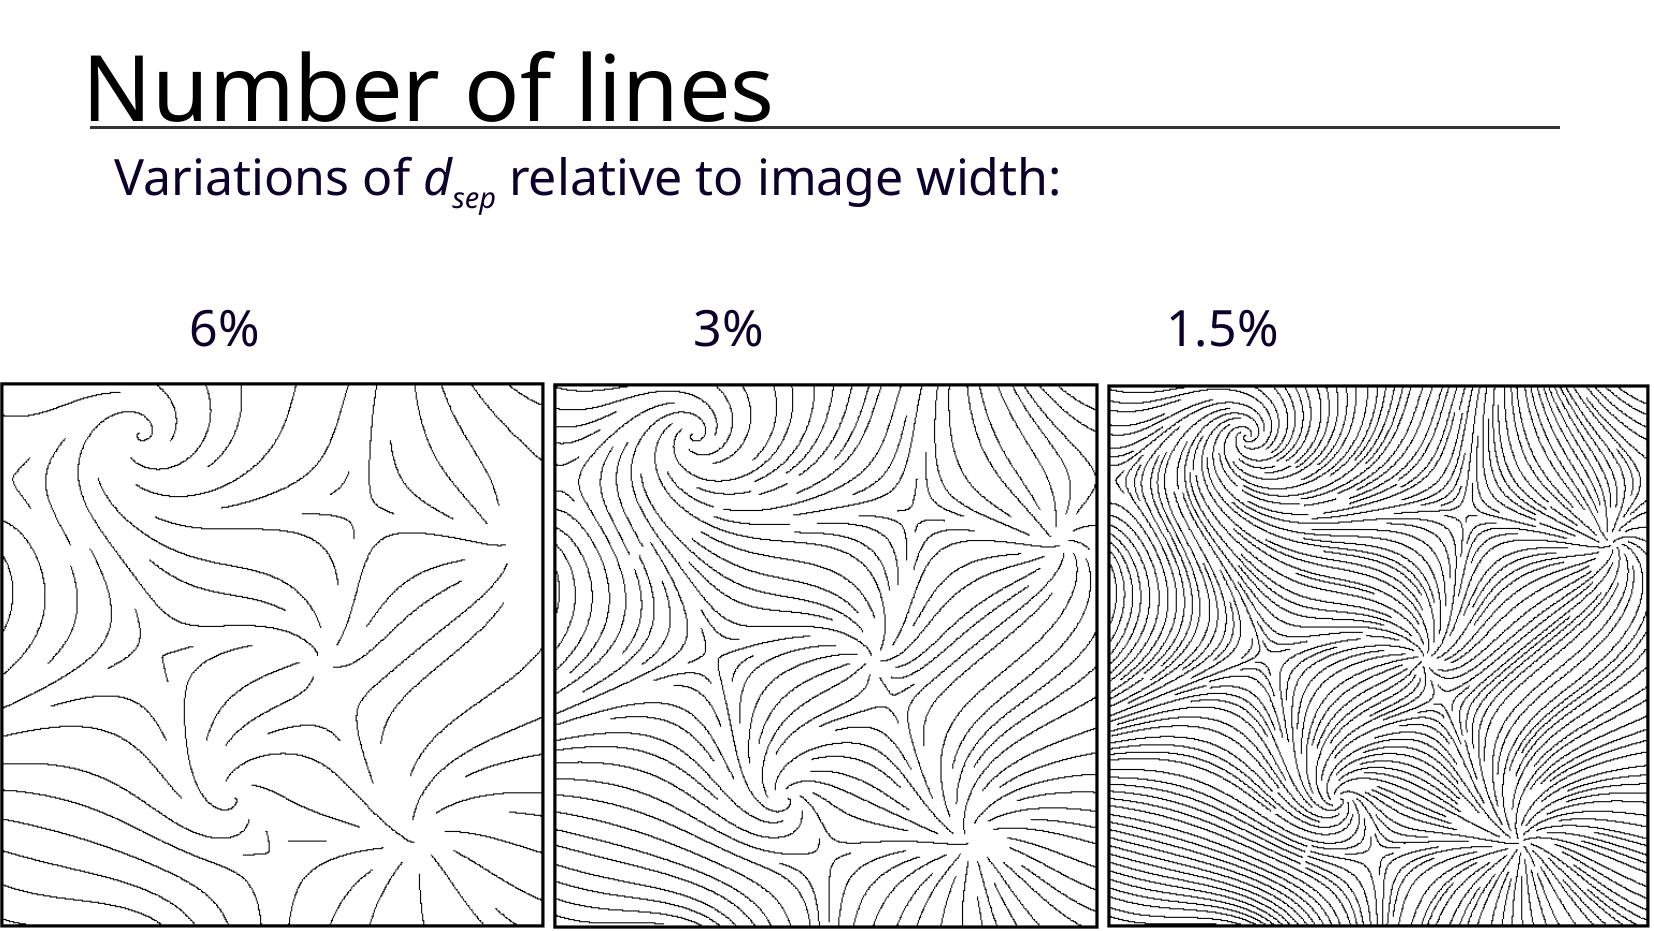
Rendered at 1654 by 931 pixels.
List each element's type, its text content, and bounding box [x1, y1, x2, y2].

text_box Variations of dsep relative to image width: 6% 3% 1.5% [99, 144, 1606, 365]
picture [0, 378, 1654, 931]
title Number of lines [82, 32, 1571, 140]
